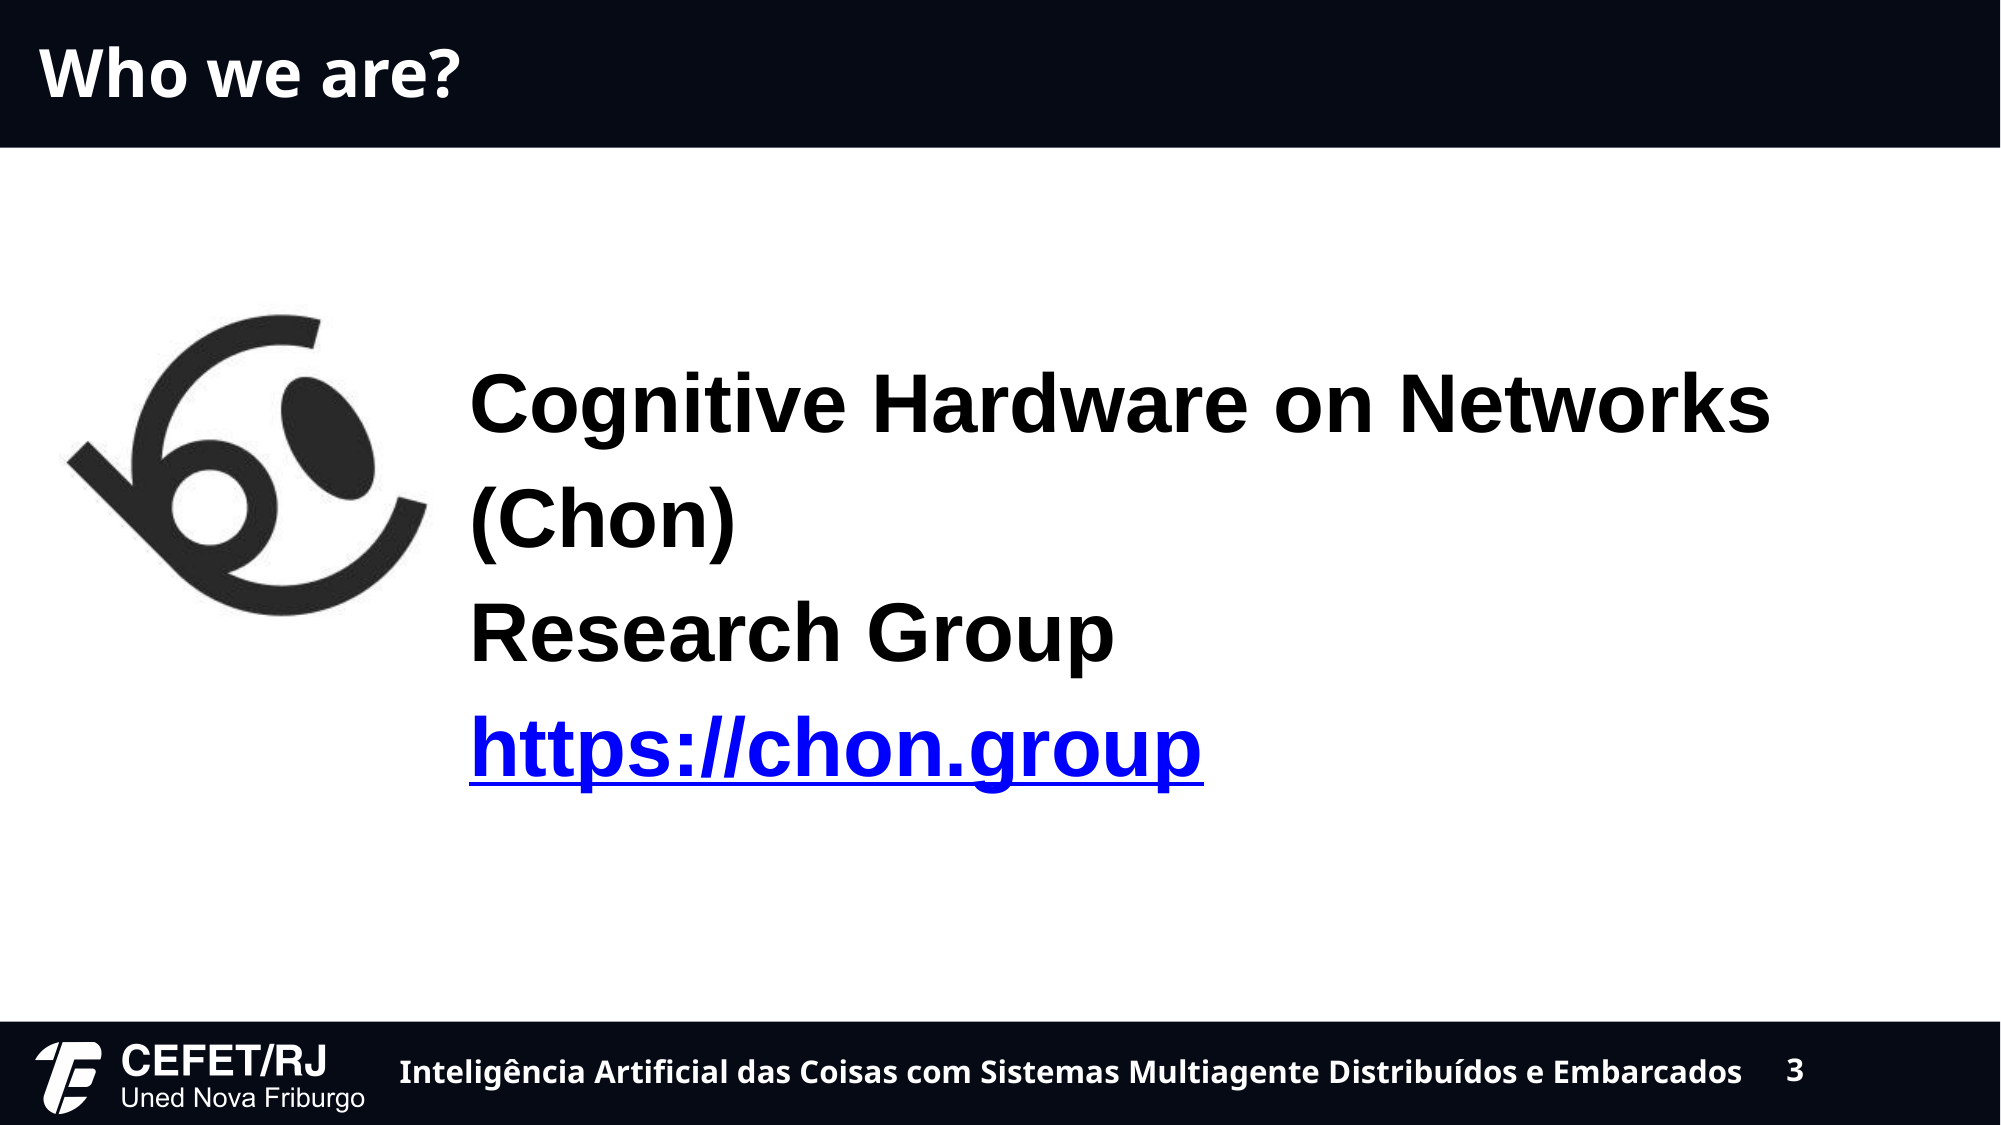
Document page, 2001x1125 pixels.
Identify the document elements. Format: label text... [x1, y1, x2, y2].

picture [59, 294, 443, 650]
text_box Cognitive Hardware on Networks (Chon) Research Group https://chon.group [454, 318, 1931, 703]
picture [0, 1001, 398, 1125]
text_box Who we are? [25, 23, 1999, 119]
